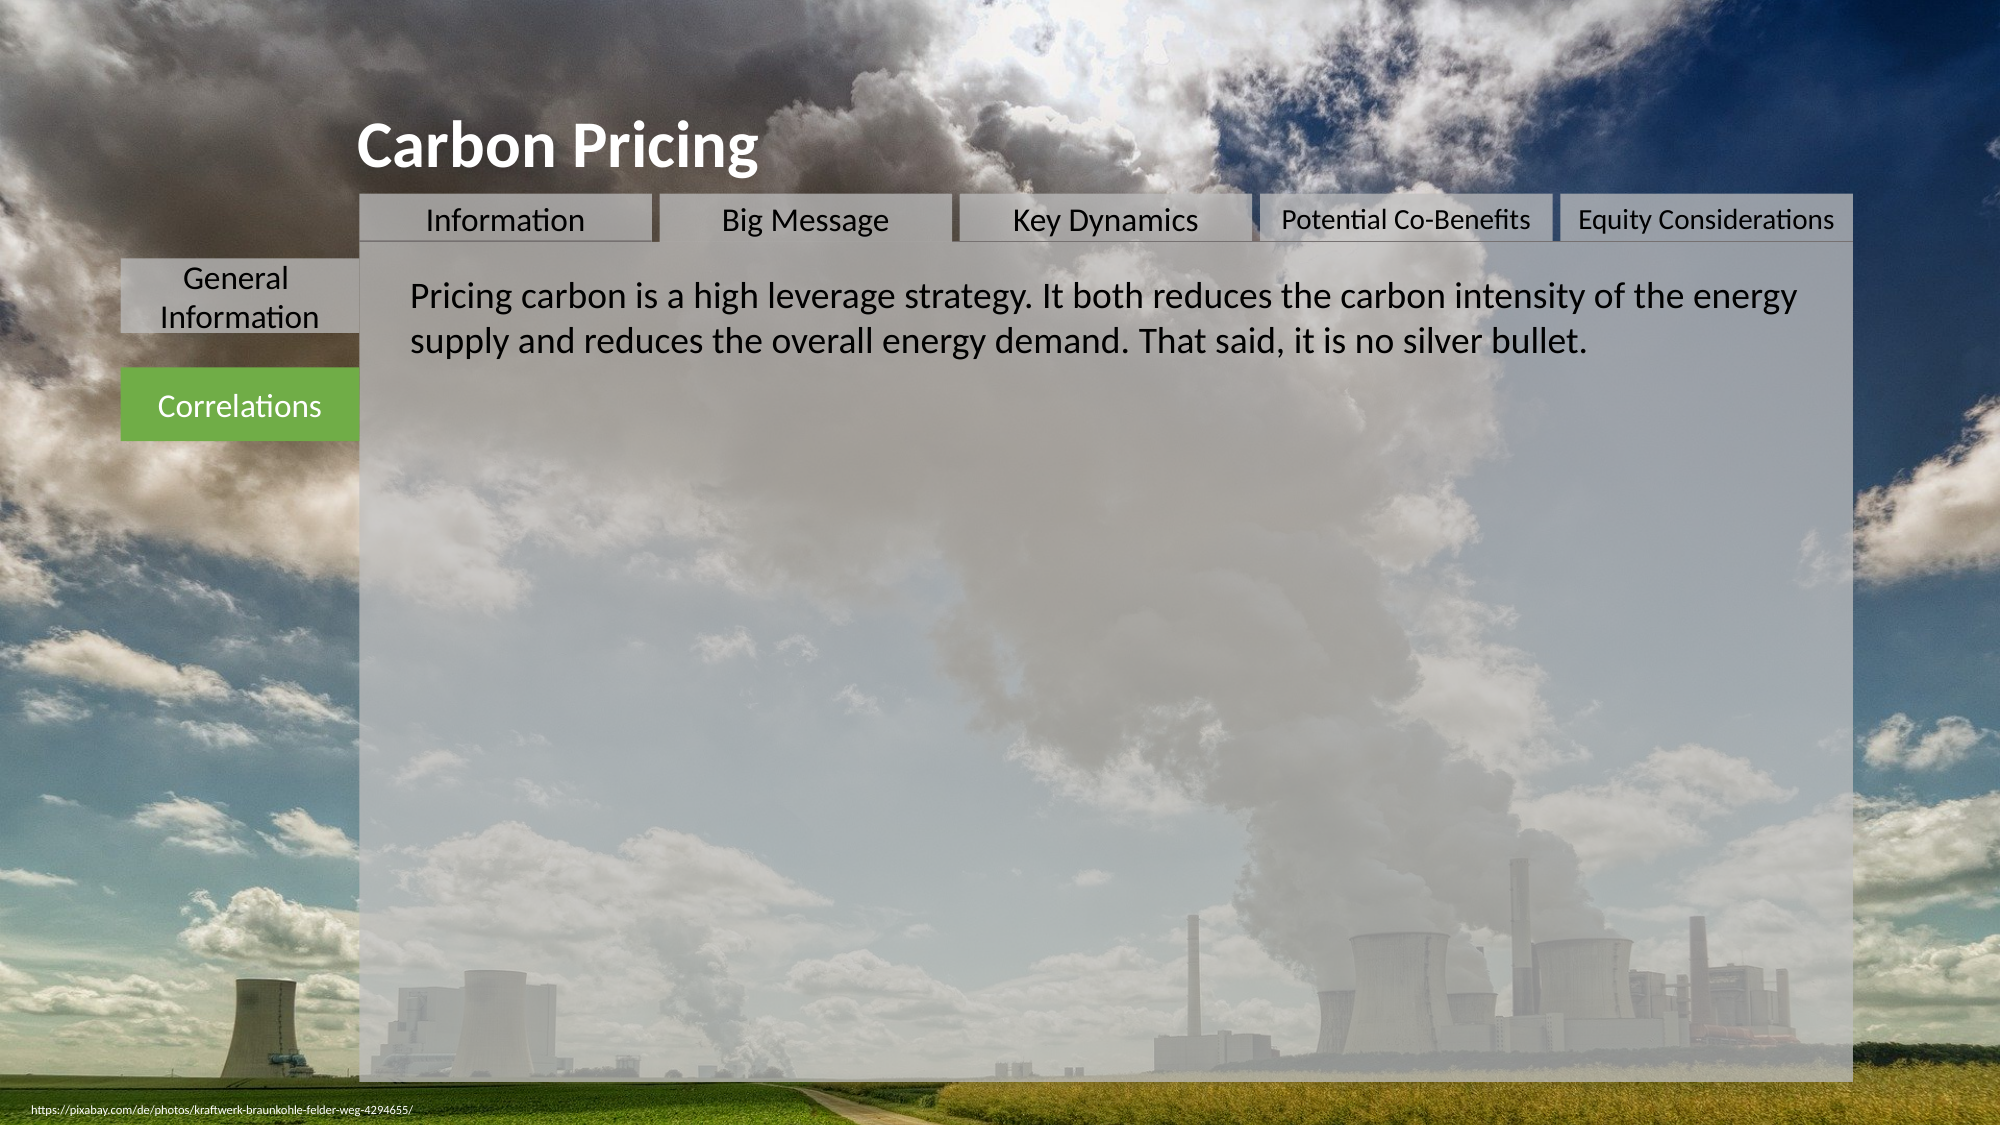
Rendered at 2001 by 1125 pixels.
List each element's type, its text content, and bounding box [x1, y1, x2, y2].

text_box Key Dynamics [959, 193, 1253, 241]
text_box Information [359, 193, 652, 240]
text_box Pricing carbon is a high leverage strategy. It both reduces the carbon intensity of the energy supply and reduces the overall energy demand. That said, it is no silver bullet. [395, 263, 1835, 369]
picture [0, 0, 2000, 1125]
text_box https://pixabay.com/de/photos/kraftwerk-braunkohle-felder-weg-4294655/ [16, 1094, 428, 1125]
text_box Potential Co-Benefits [1260, 193, 1553, 241]
text_box Carbon Pricing [342, 93, 775, 189]
text_box Big Message [659, 193, 953, 242]
text_box [359, 241, 1853, 1082]
text_box Equity Considerations [1560, 193, 1853, 241]
text_box General Information [120, 258, 360, 333]
text_box Correlations [120, 367, 360, 442]
